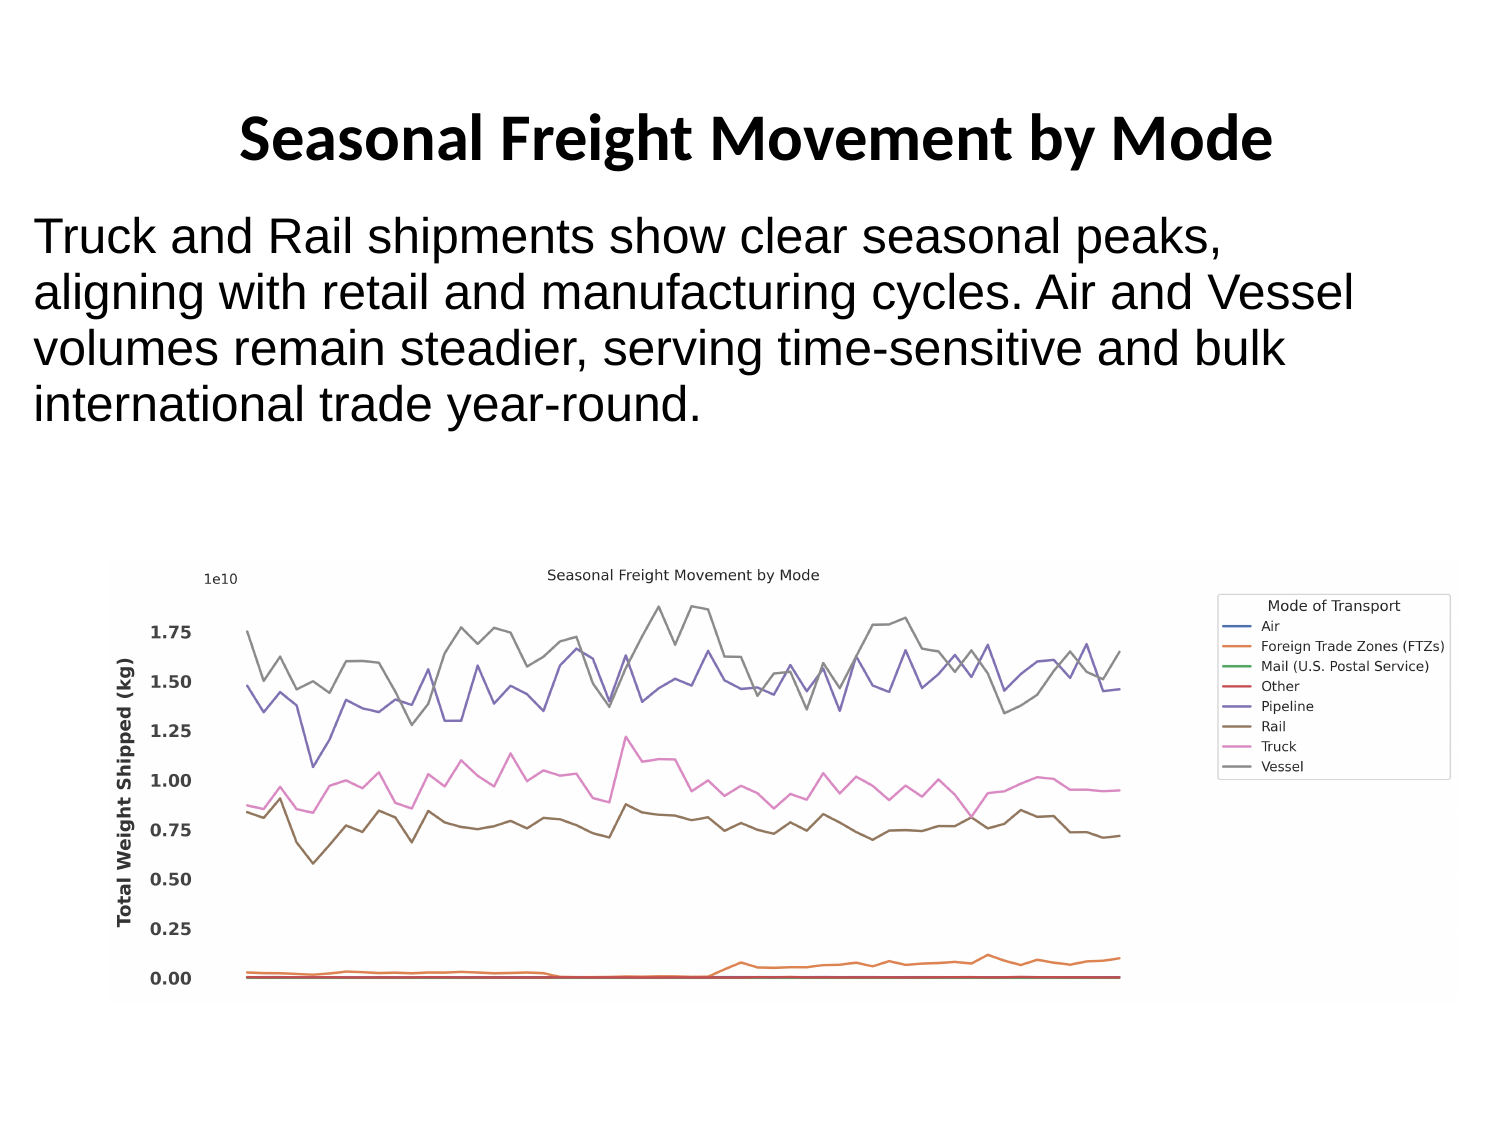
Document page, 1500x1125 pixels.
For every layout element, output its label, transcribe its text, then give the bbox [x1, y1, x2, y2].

text_box Truck and Rail shipments show clear seasonal peaks, aligning with retail and manufacturing cycles. Air and Vessel volumes remain steadier, serving time-sensitive and bulk international trade year-round. [18, 201, 1387, 443]
text_box [90, 210, 121, 268]
title Seasonal Freight Movement by Mode [82, 50, 1433, 238]
picture [108, 560, 1459, 1005]
